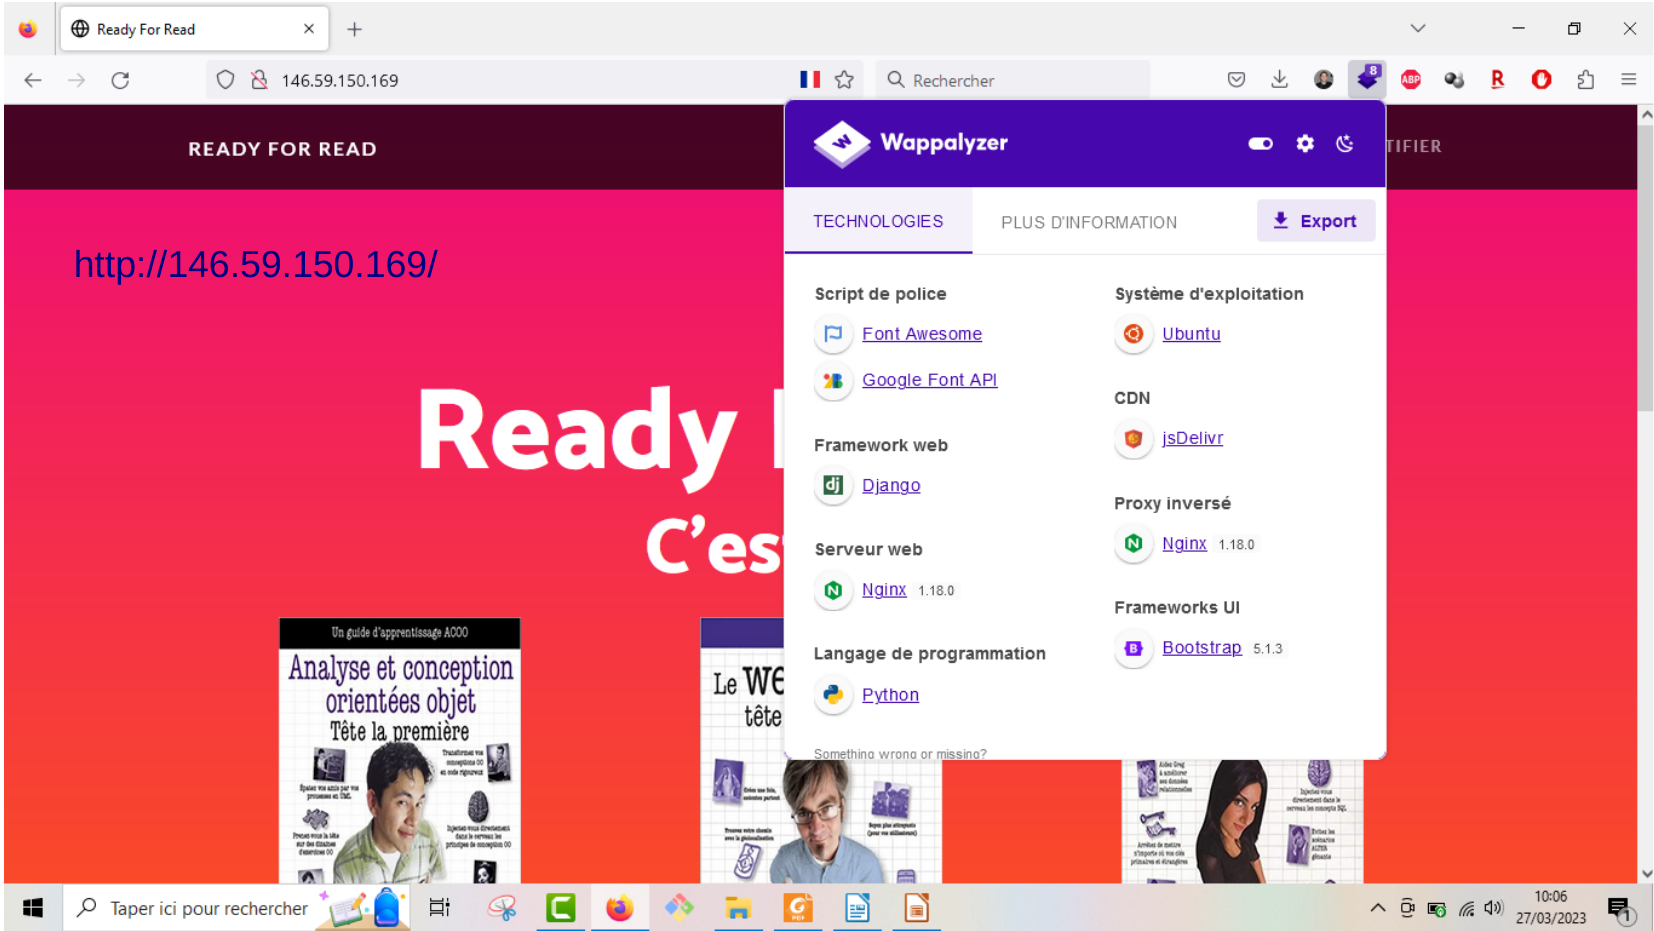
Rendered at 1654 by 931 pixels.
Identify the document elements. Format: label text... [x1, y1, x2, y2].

text_box http://146.59.150.169/ [59, 236, 709, 294]
picture [4, 2, 1654, 931]
